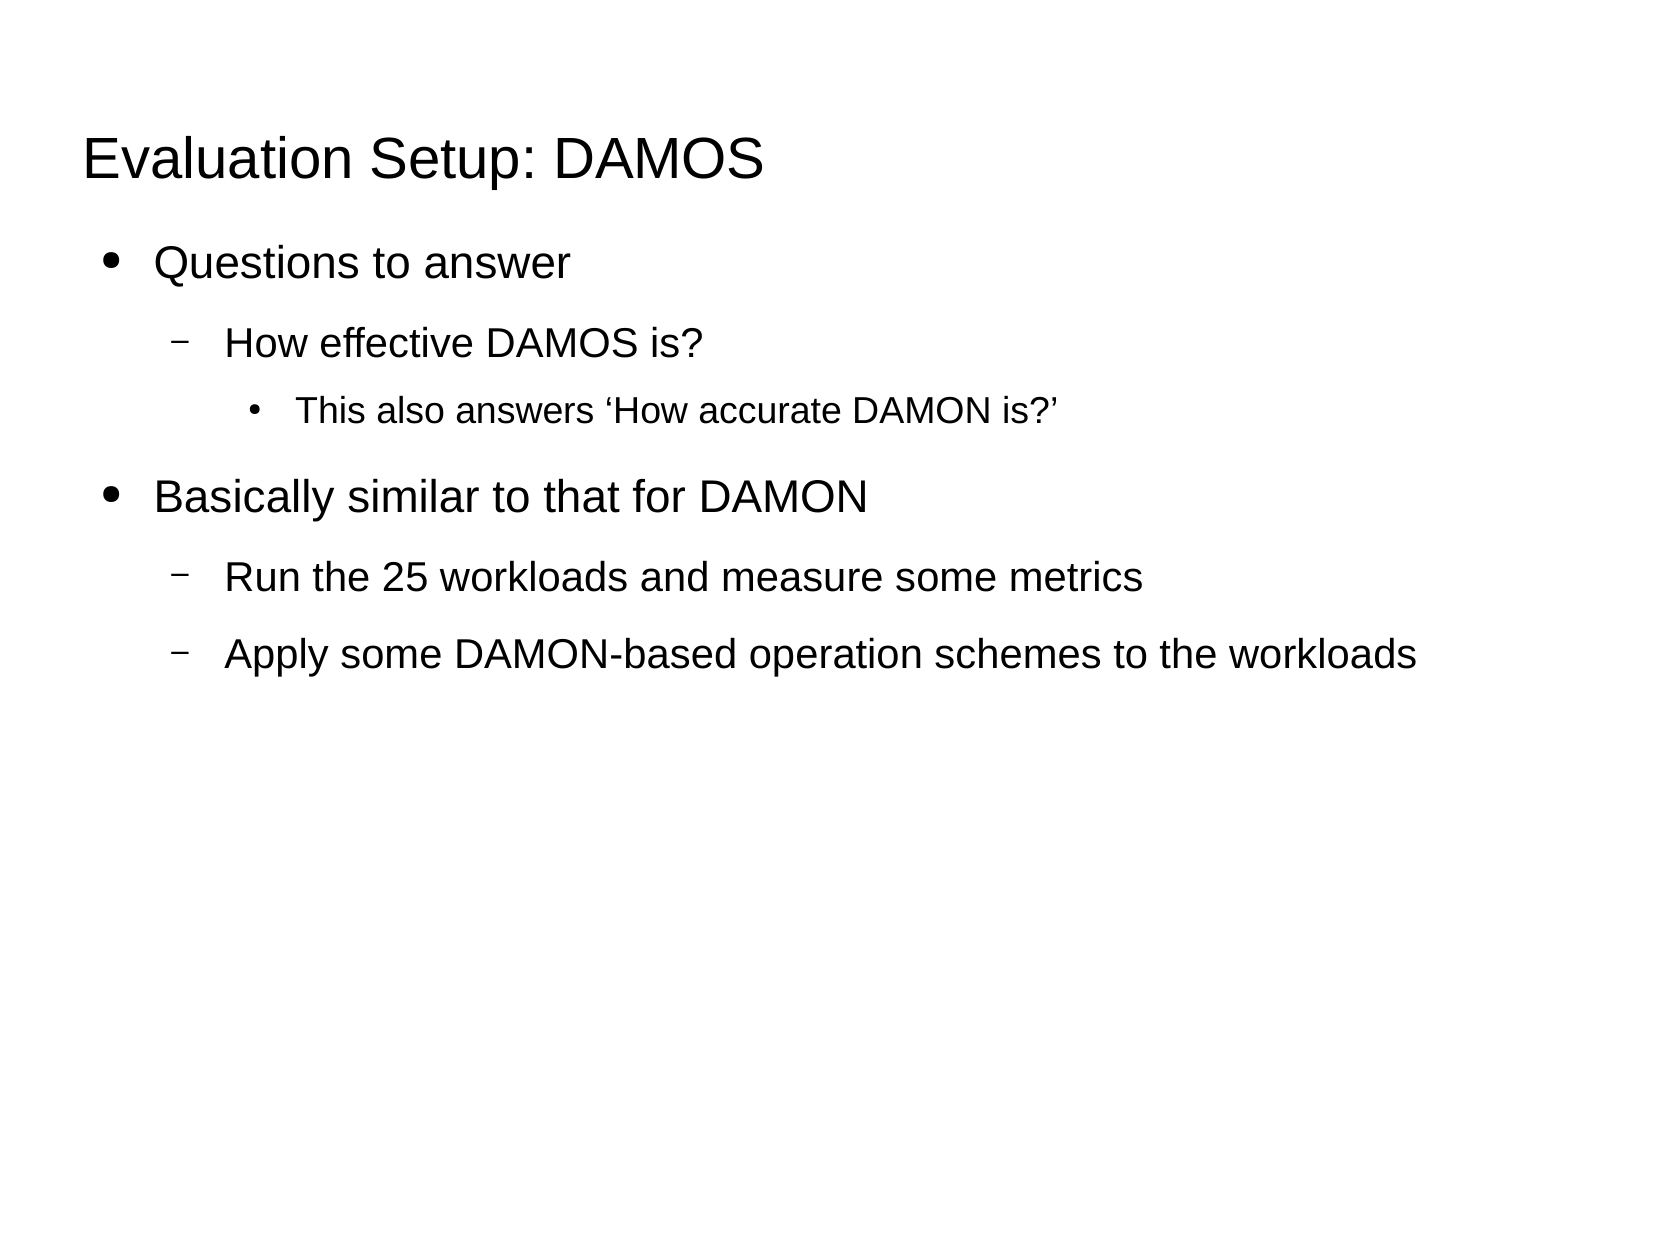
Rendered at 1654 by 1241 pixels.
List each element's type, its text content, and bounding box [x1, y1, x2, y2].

list Questions to answer How effective DAMOS is? This also answers ‘How accurate DAMON is?’ Basically similar to that for DAMON Run the 25 workloads and measure some metrics Apply some DAMON-based operation schemes to the workloads [82, 236, 1571, 1111]
title Evaluation Setup: DAMOS [82, 108, 1571, 210]
